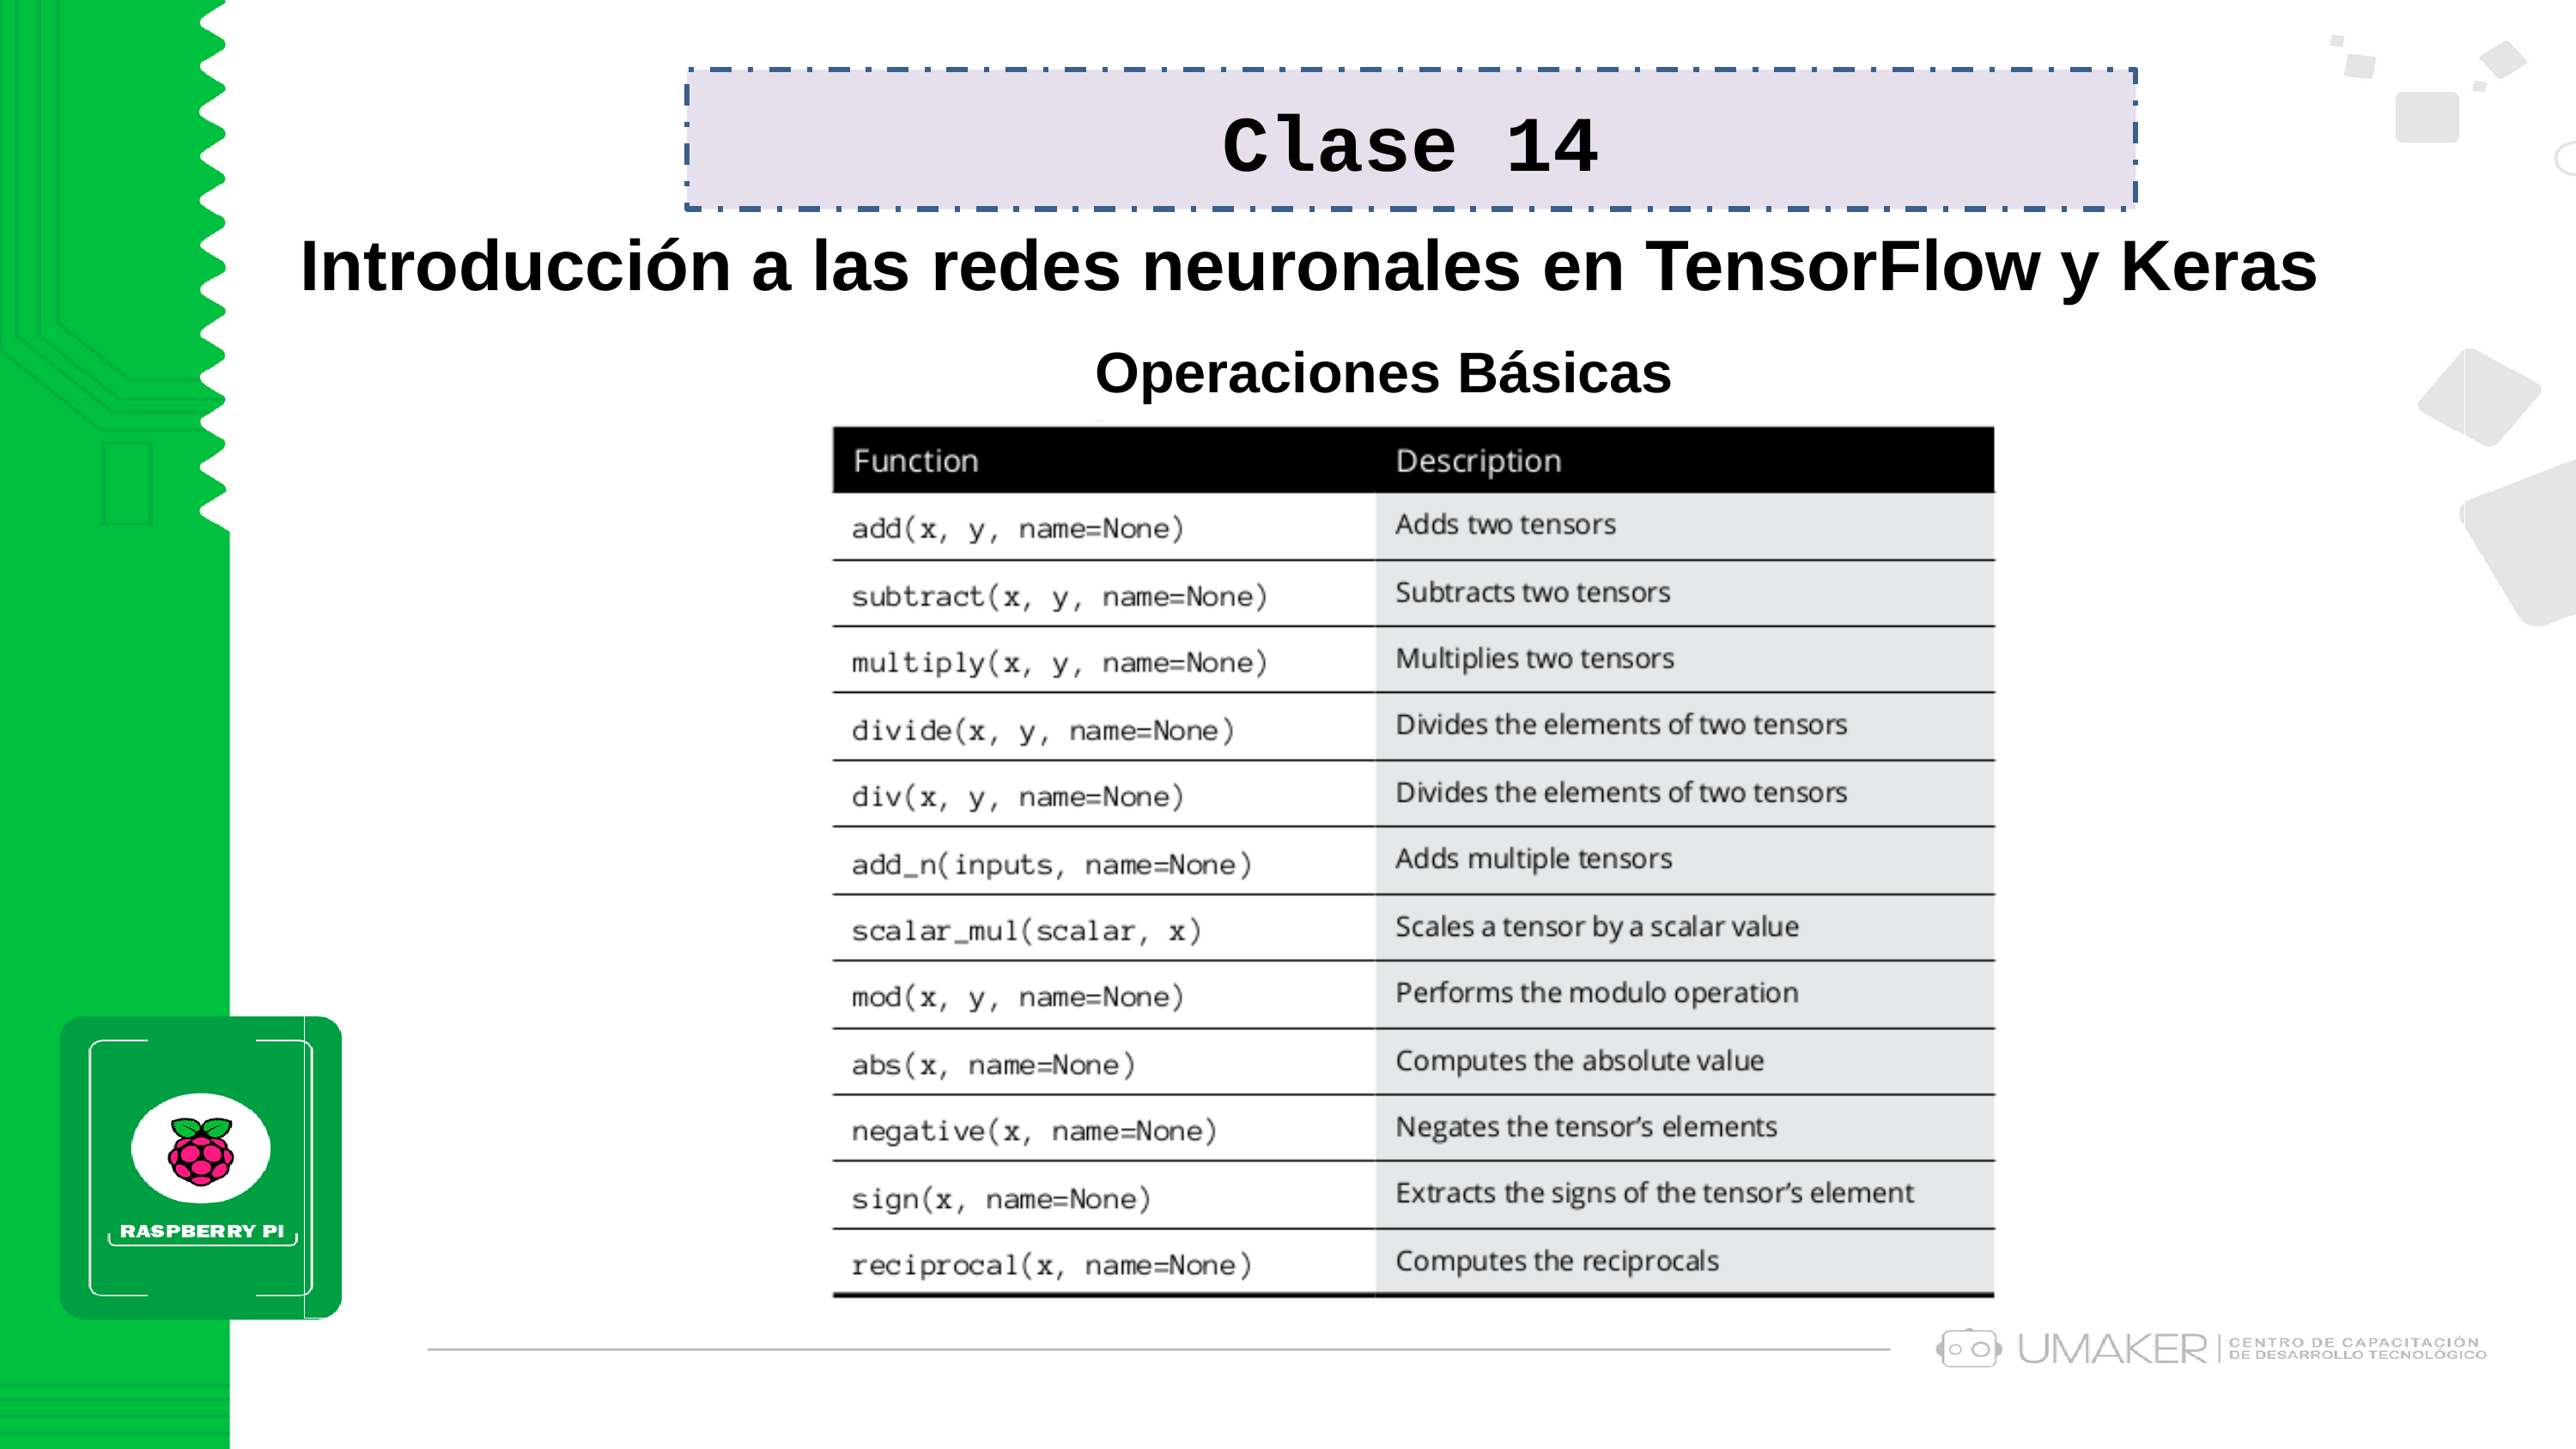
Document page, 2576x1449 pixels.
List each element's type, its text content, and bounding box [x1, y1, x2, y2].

text_box Clase 14 [687, 70, 2136, 209]
text_box Operaciones Básicas [304, 334, 2465, 1319]
text_box Introducción a las redes neuronales en TensorFlow y Keras [243, 213, 2378, 366]
picture [0, 0, 2576, 1449]
